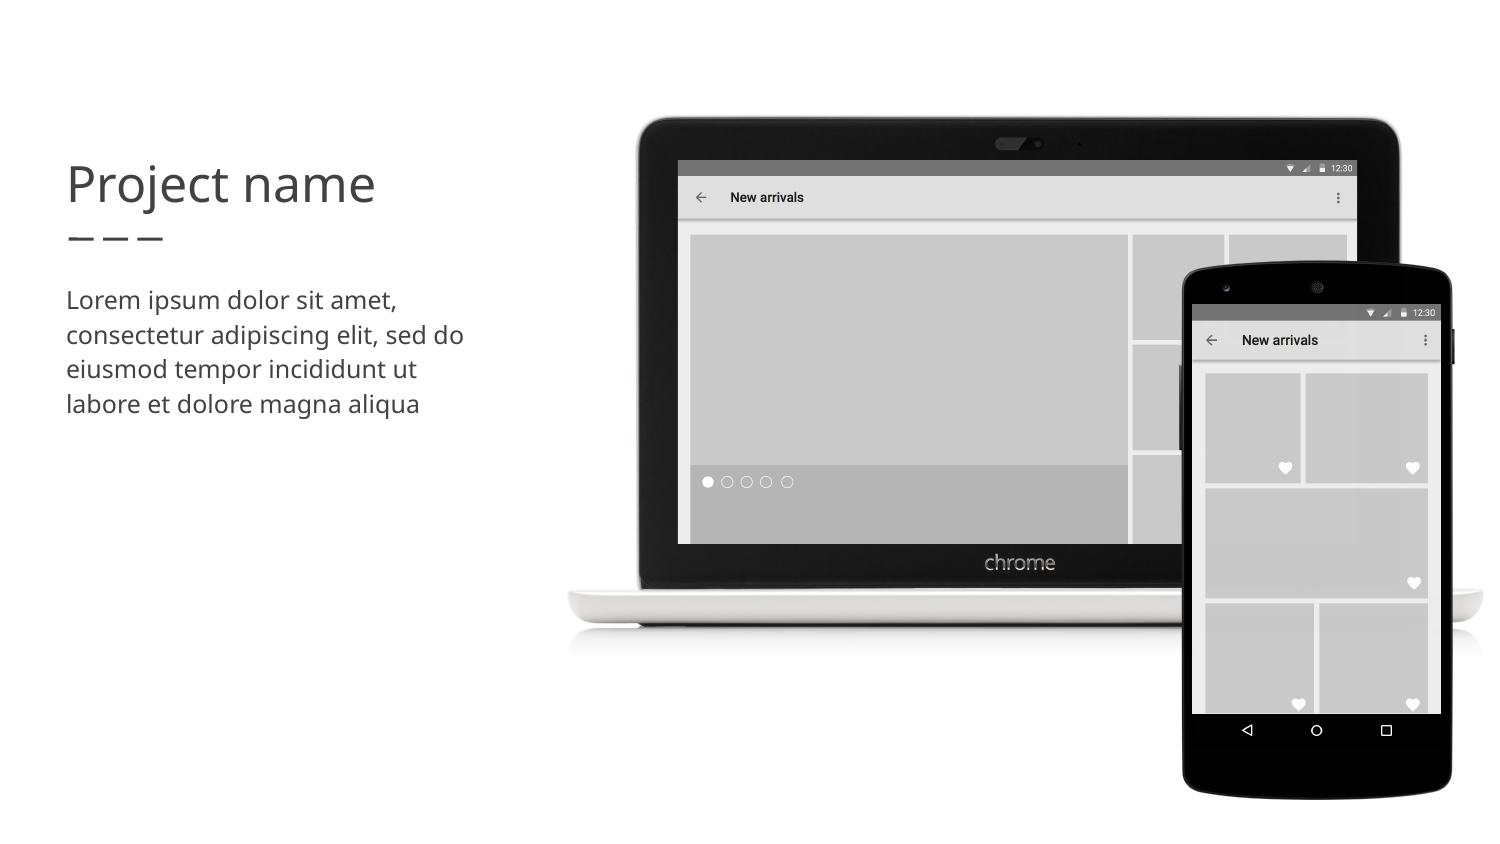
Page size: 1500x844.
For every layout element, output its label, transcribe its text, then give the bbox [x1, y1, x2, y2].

picture [566, 114, 1484, 800]
list Lorem ipsum dolor sit amet, consectetur adipiscing elit, sed do eiusmod tempor incididunt ut labore et dolore magna aliqua [51, 265, 512, 750]
title Project name [51, 103, 512, 228]
